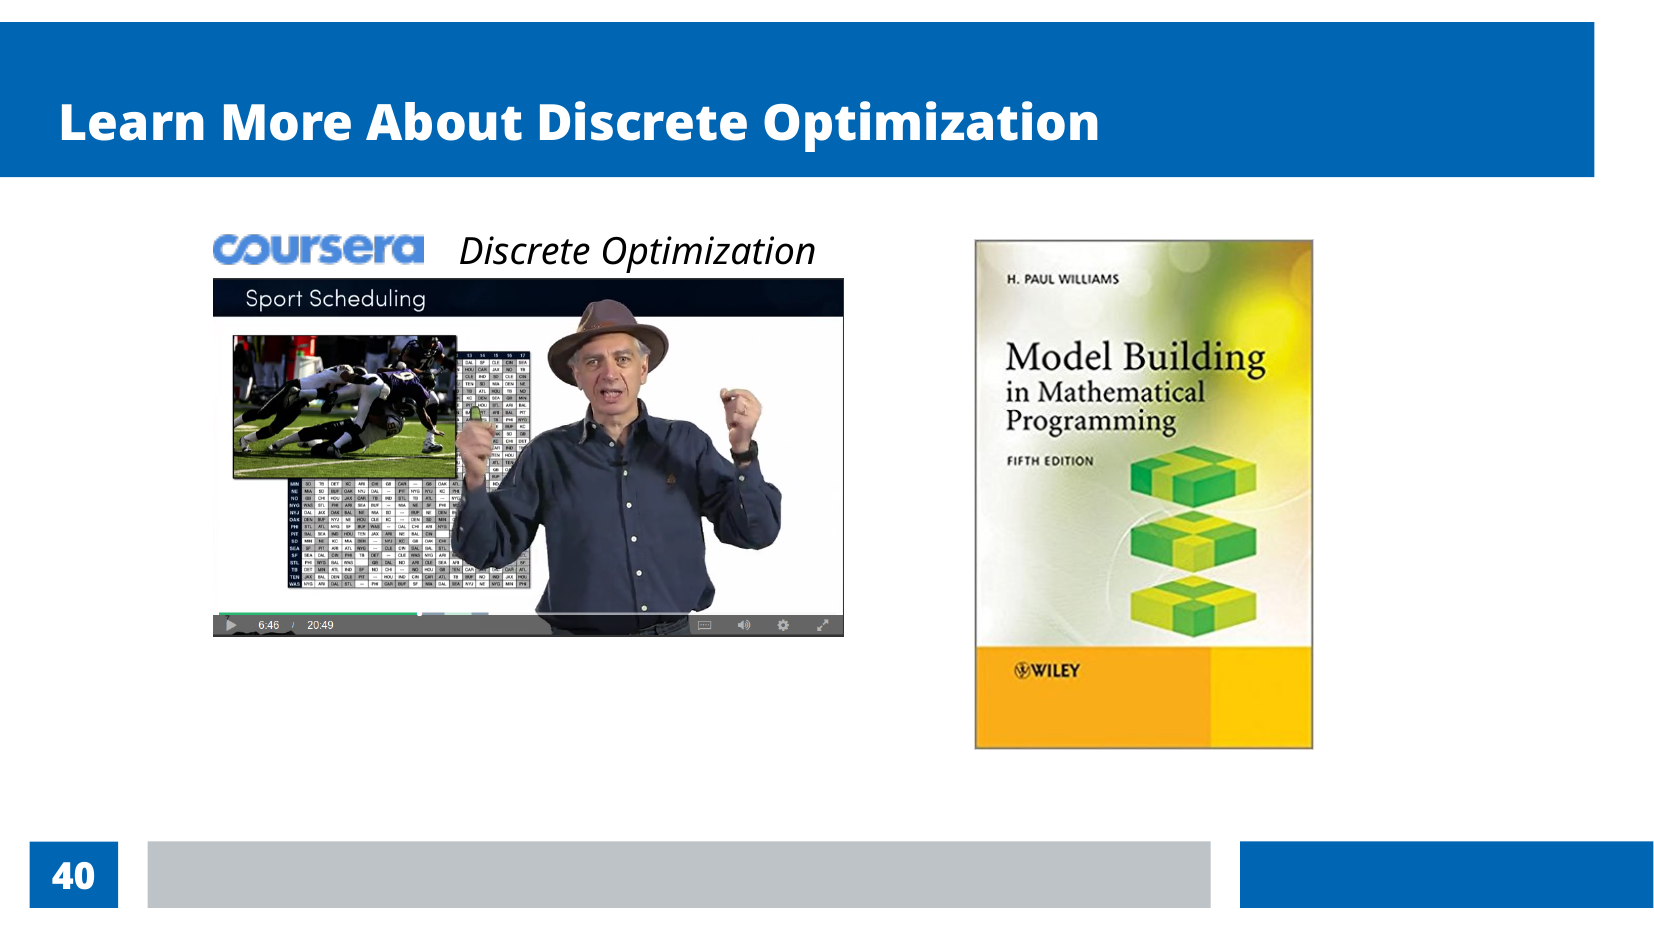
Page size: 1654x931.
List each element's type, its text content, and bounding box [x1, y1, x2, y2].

picture [974, 239, 1314, 750]
picture [213, 233, 424, 267]
picture [213, 278, 844, 637]
title Learn More About Discrete Optimization [59, 44, 1595, 156]
text_box Discrete Optimization [395, 217, 893, 280]
